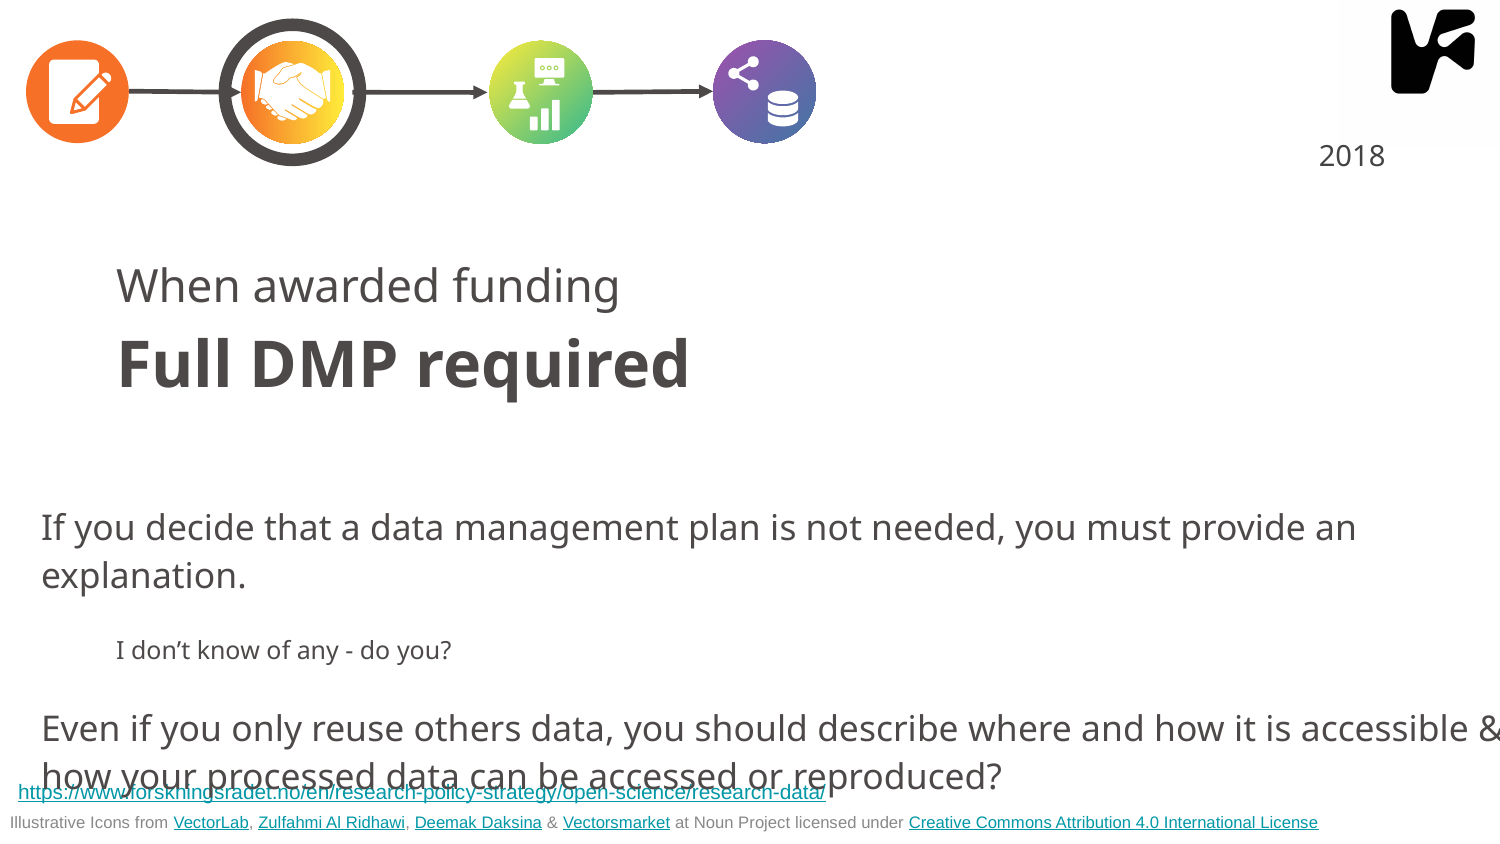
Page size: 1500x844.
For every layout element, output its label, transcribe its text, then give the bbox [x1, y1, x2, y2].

text_box https://www.forskningsradet.no/en/research-policy-strategy/open-science/research-data/ [3, 763, 1480, 819]
text_box Illustrative Icons from VectorLab, Zulfahmi Al Ridhawi, Deemak Daksina & Vectorsmarket at Noun Project licensed under Creative Commons Attribution 4.0 International License [0, 780, 1394, 843]
text_box [241, 40, 344, 144]
text_box [713, 40, 816, 144]
text_box [489, 40, 593, 144]
text_box 2018 [1307, 131, 1498, 175]
text_box [26, 40, 129, 144]
text_box When awarded funding Full DMP required If you decide that a data management plan is not needed, you must provide an explanation. I don’t know of any - do you? Even if you only reuse others data, you should describe where and how it is accessible & how your processed data can be accessed or reproduced? [26, 233, 1500, 813]
picture [1338, 0, 1500, 147]
